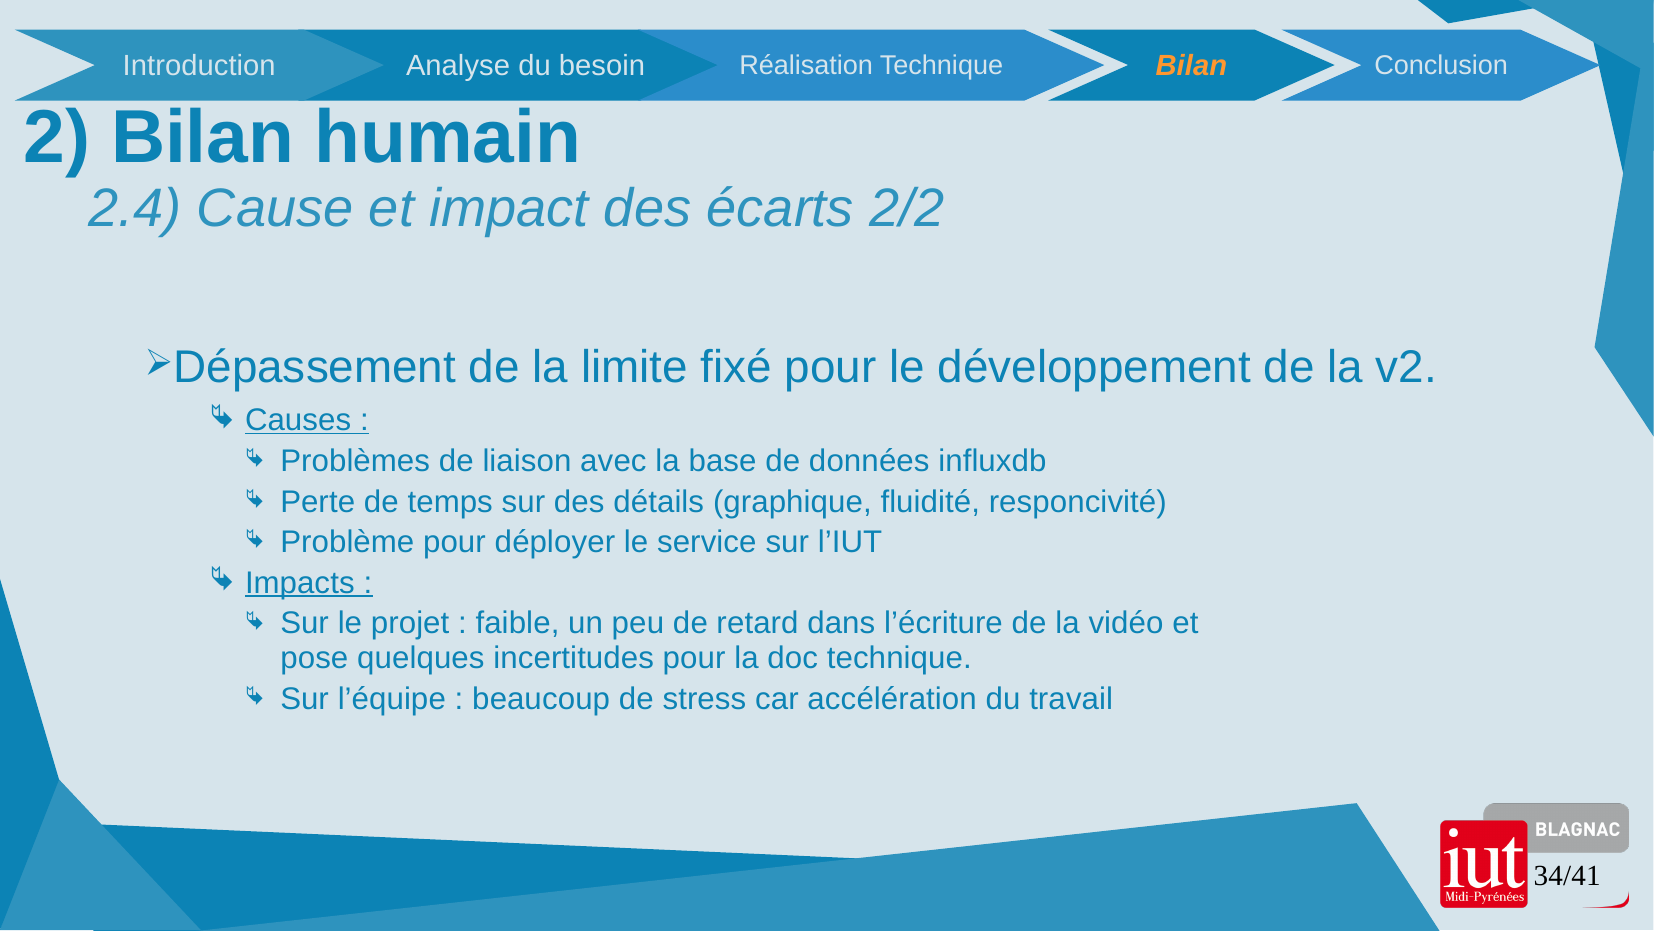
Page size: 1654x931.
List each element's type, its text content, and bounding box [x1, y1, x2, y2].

title 2.4) Cause et impact des écarts 2/2 [88, 177, 1388, 238]
text_box Introduction [14, 29, 384, 94]
text_box Bilan [1048, 29, 1335, 94]
title 2) Bilan humain [23, 94, 1512, 179]
text_box Dépassement de la limite fixé pour le développement de la v2. [129, 333, 1465, 400]
text_box Conclusion [1281, 29, 1601, 101]
text_box Analyse du besoin [305, 29, 715, 94]
picture [1440, 803, 1629, 908]
text_box Réalisation Technique [637, 29, 1105, 94]
text_box Causes : Problèmes de liaison avec la base de données influxdb Perte de temps sur des détails (graphique, fluidité, responcivité) Problème pour déployer le service sur l’IUT Impacts : Sur le projet : faible, un peu de retard dans l’écriture de la vidéo et pose quelques incertitudes pour la doc technique. Sur l’équipe : beaucoup de stress car accélération du travail [194, 400, 1241, 724]
